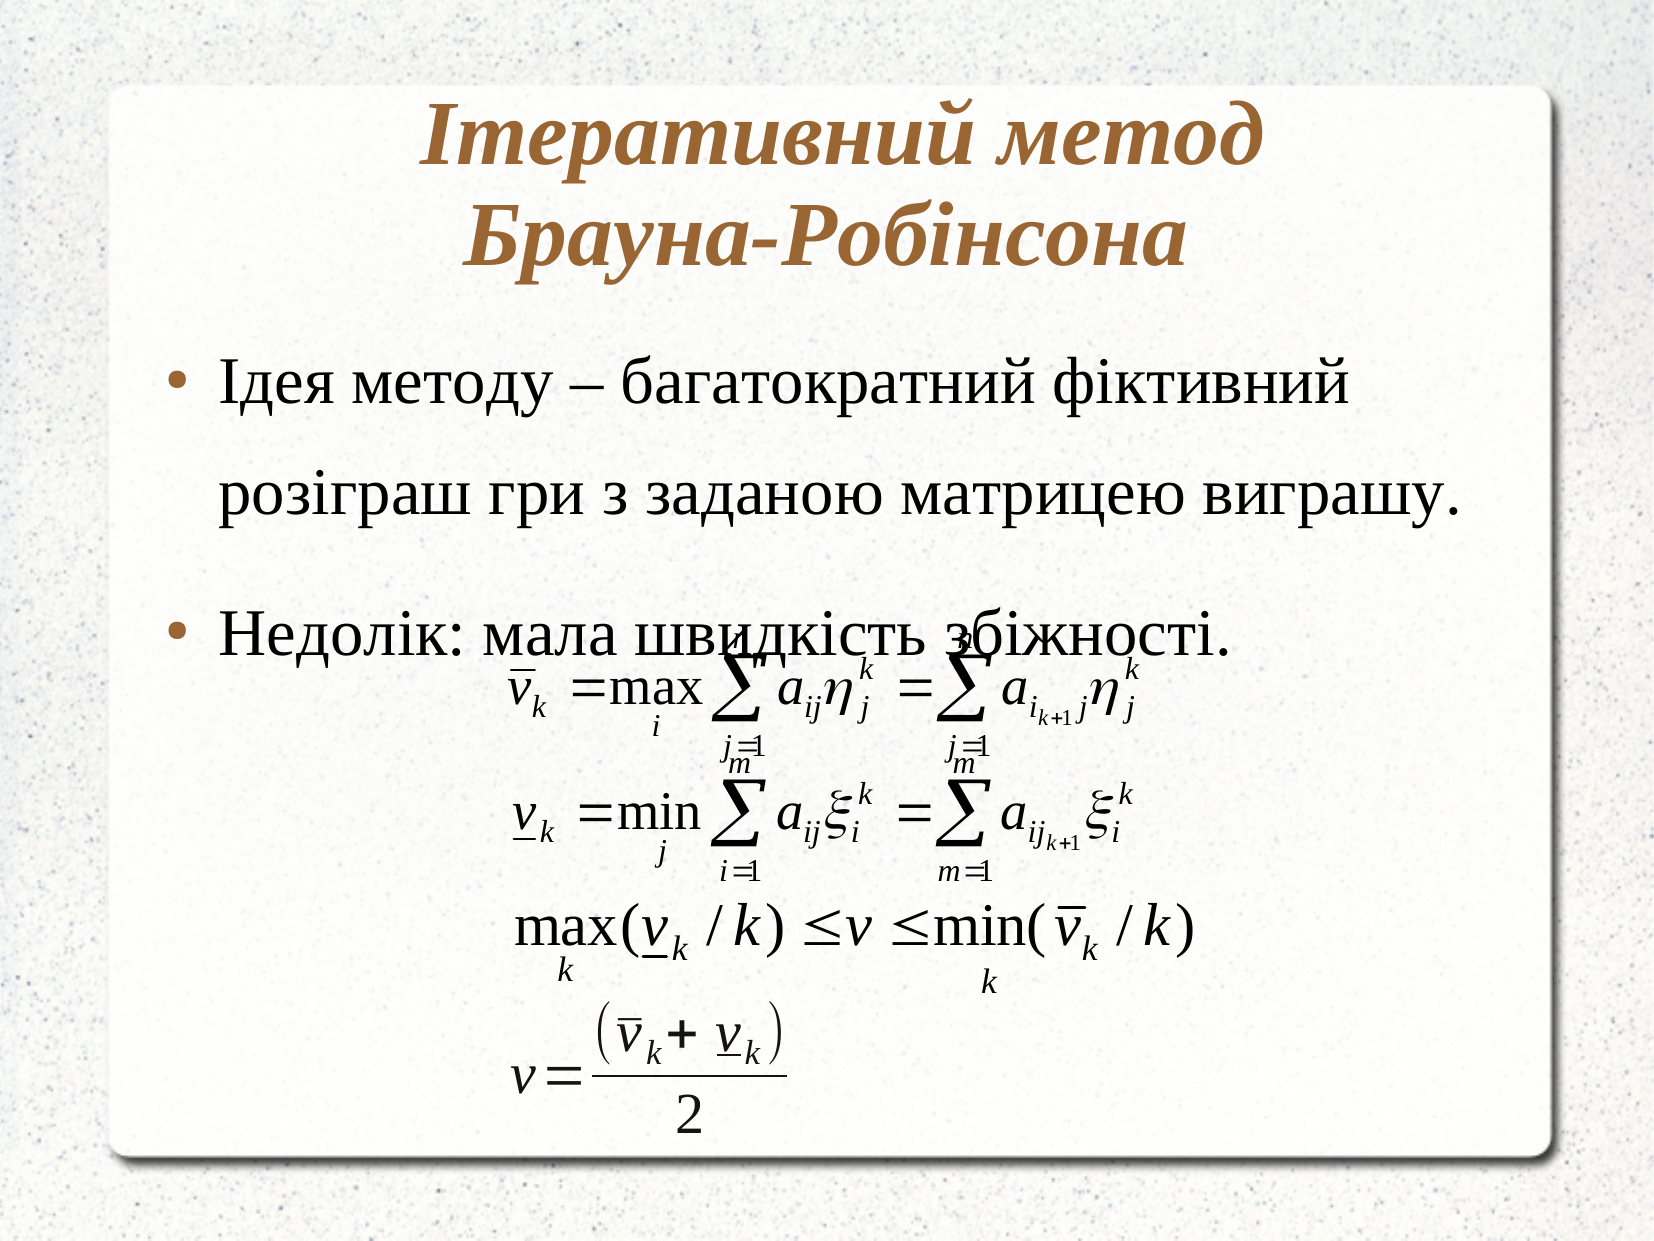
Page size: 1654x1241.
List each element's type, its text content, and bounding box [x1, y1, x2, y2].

chart [500, 613, 1208, 1146]
picture [0, 0, 1654, 1241]
list Ідея методу – багатократний фіктивний розіграш гри з заданою матрицею виграшу. Недолік: мала швидкість збіжності. [147, 307, 1506, 1154]
title Ітеративний метод Брауна-Робінсона [118, 82, 1536, 286]
